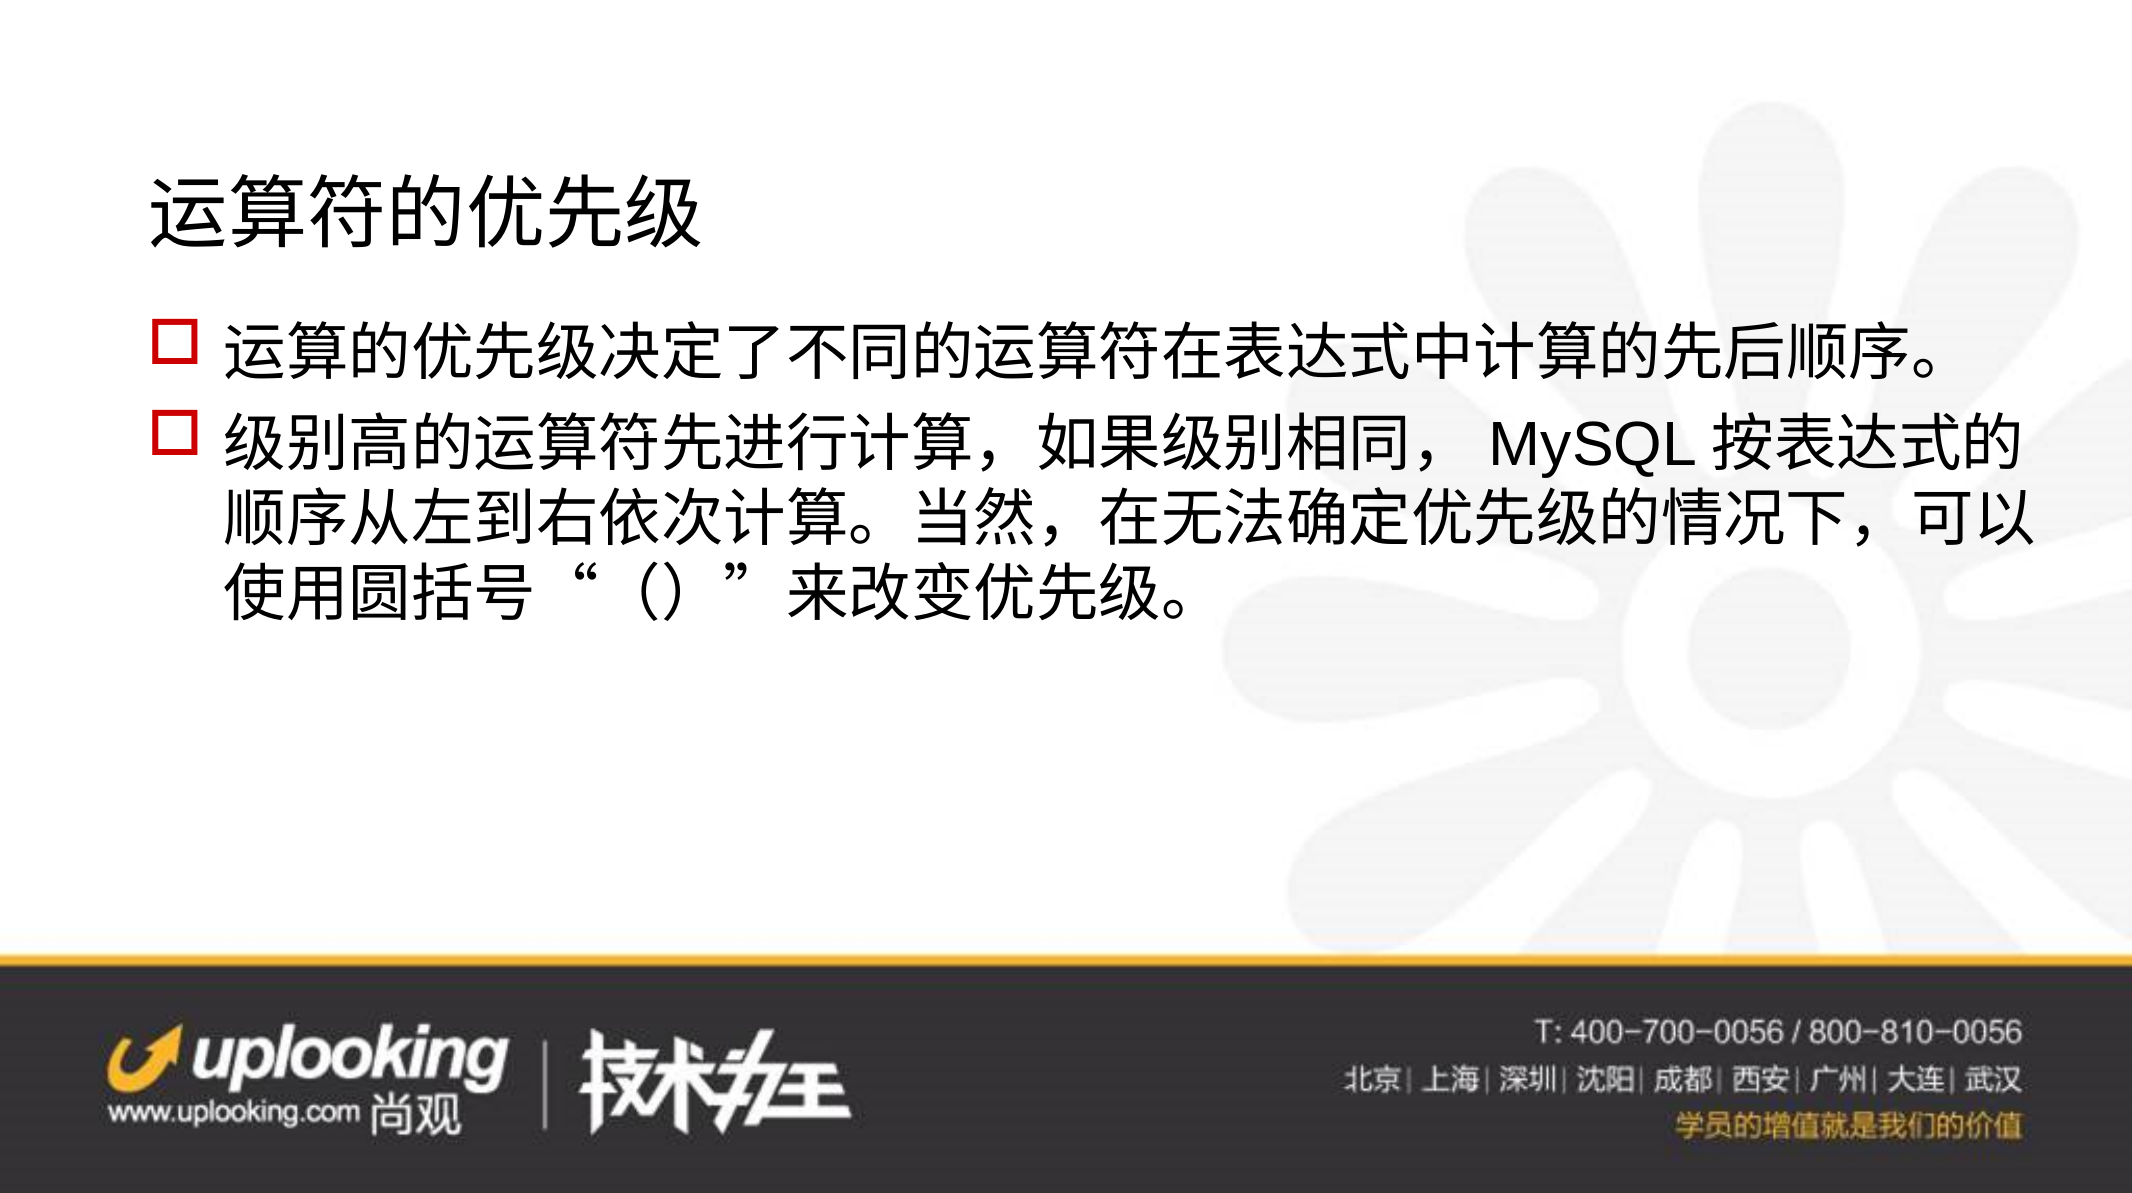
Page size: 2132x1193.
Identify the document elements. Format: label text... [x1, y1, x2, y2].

text_box 运算的优先级决定了不同的运算符在表达式中计算的先后顺序。 级别高的运算符先进行计算，如果级别相同，MySQL按表达式的顺序从左到右依次计算。当然，在无法确定优先级的情况下，可以使用圆括号“（）”来改变优先级。 [132, 304, 2097, 1048]
text_box 运算符的优先级 [133, 52, 2000, 265]
picture [0, 0, 2132, 1193]
